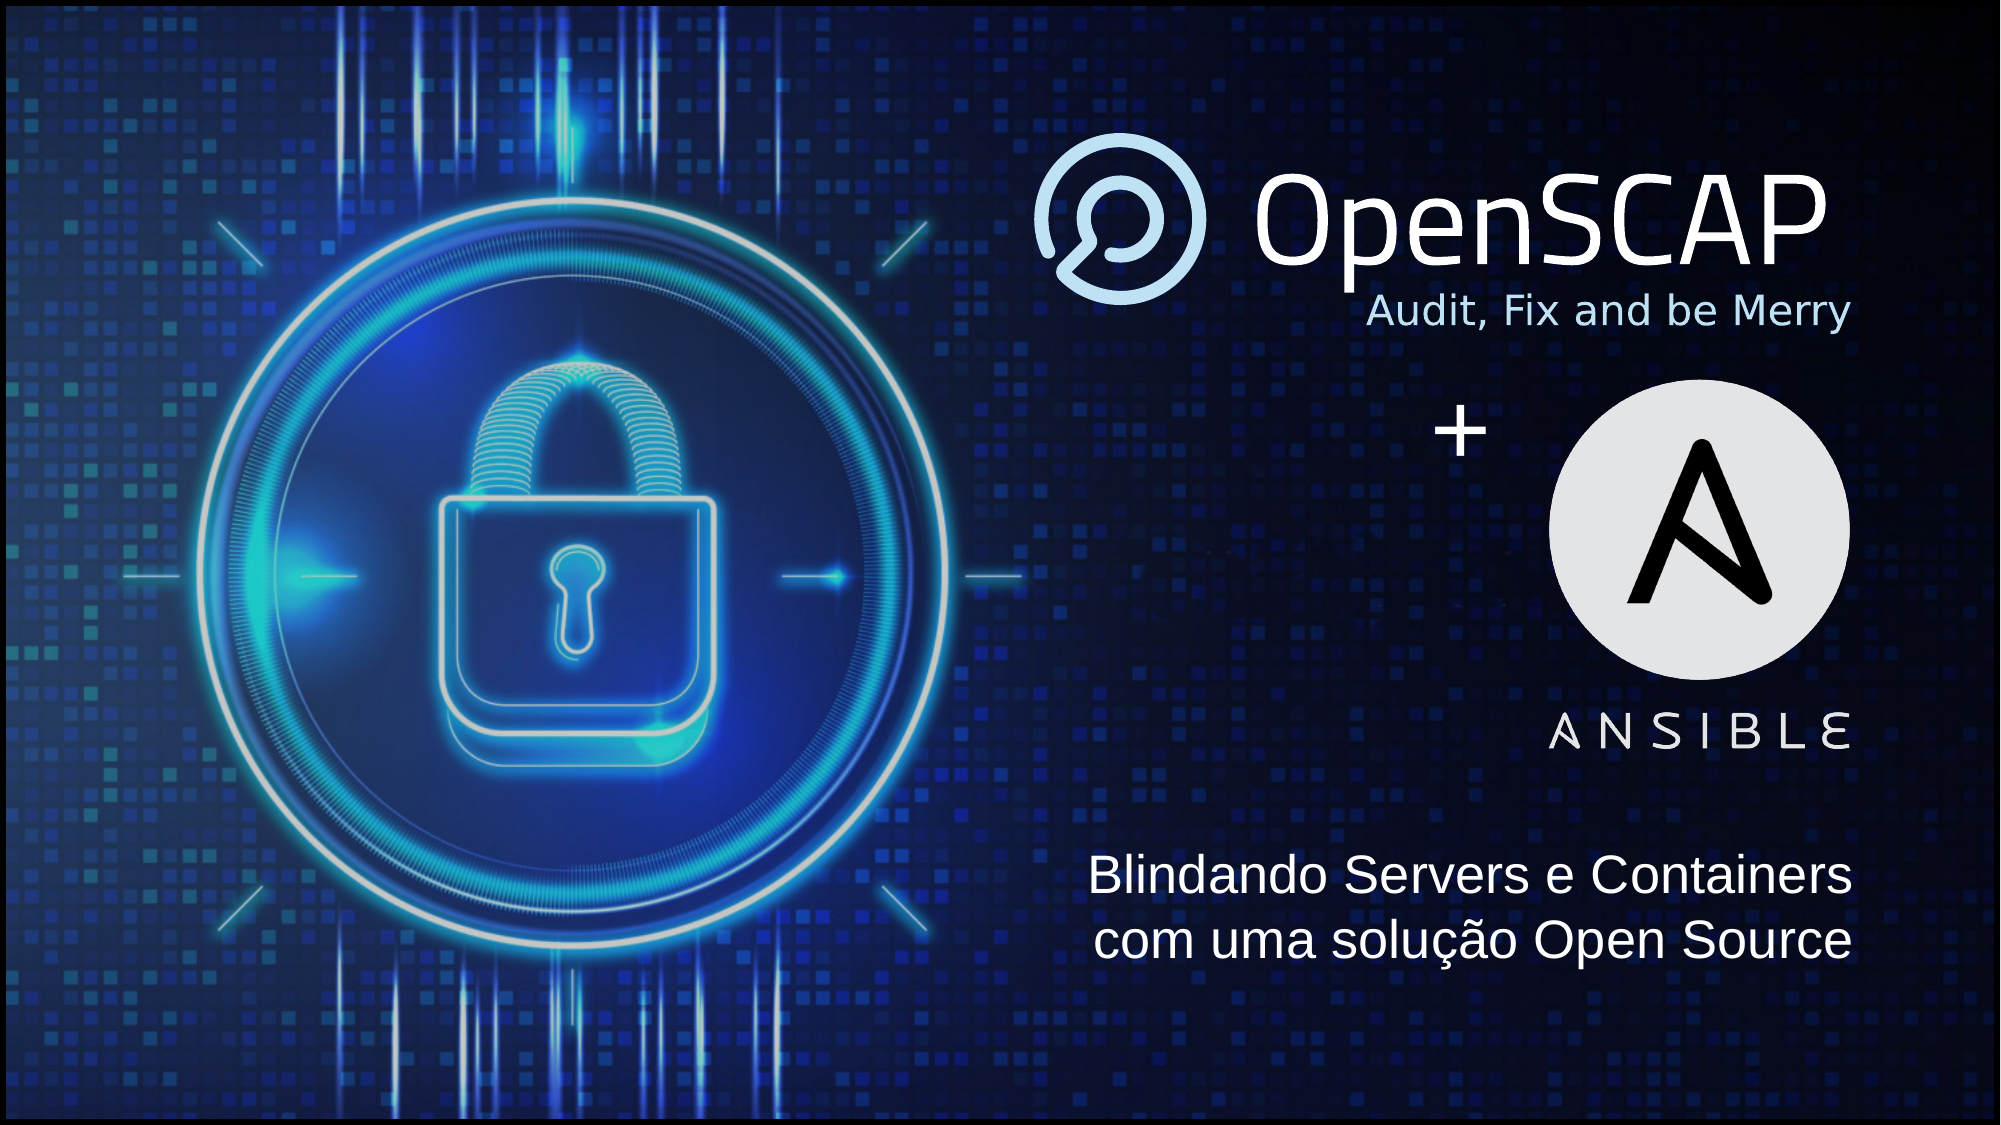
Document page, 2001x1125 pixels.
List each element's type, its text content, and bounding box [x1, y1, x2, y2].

picture [1548, 379, 1850, 751]
text_box Blindando Servers e Containers com uma solução Open Source [957, 832, 1870, 977]
text_box + [1415, 364, 1506, 496]
picture [1012, 127, 1876, 338]
text_box [0, 0, 2000, 1125]
